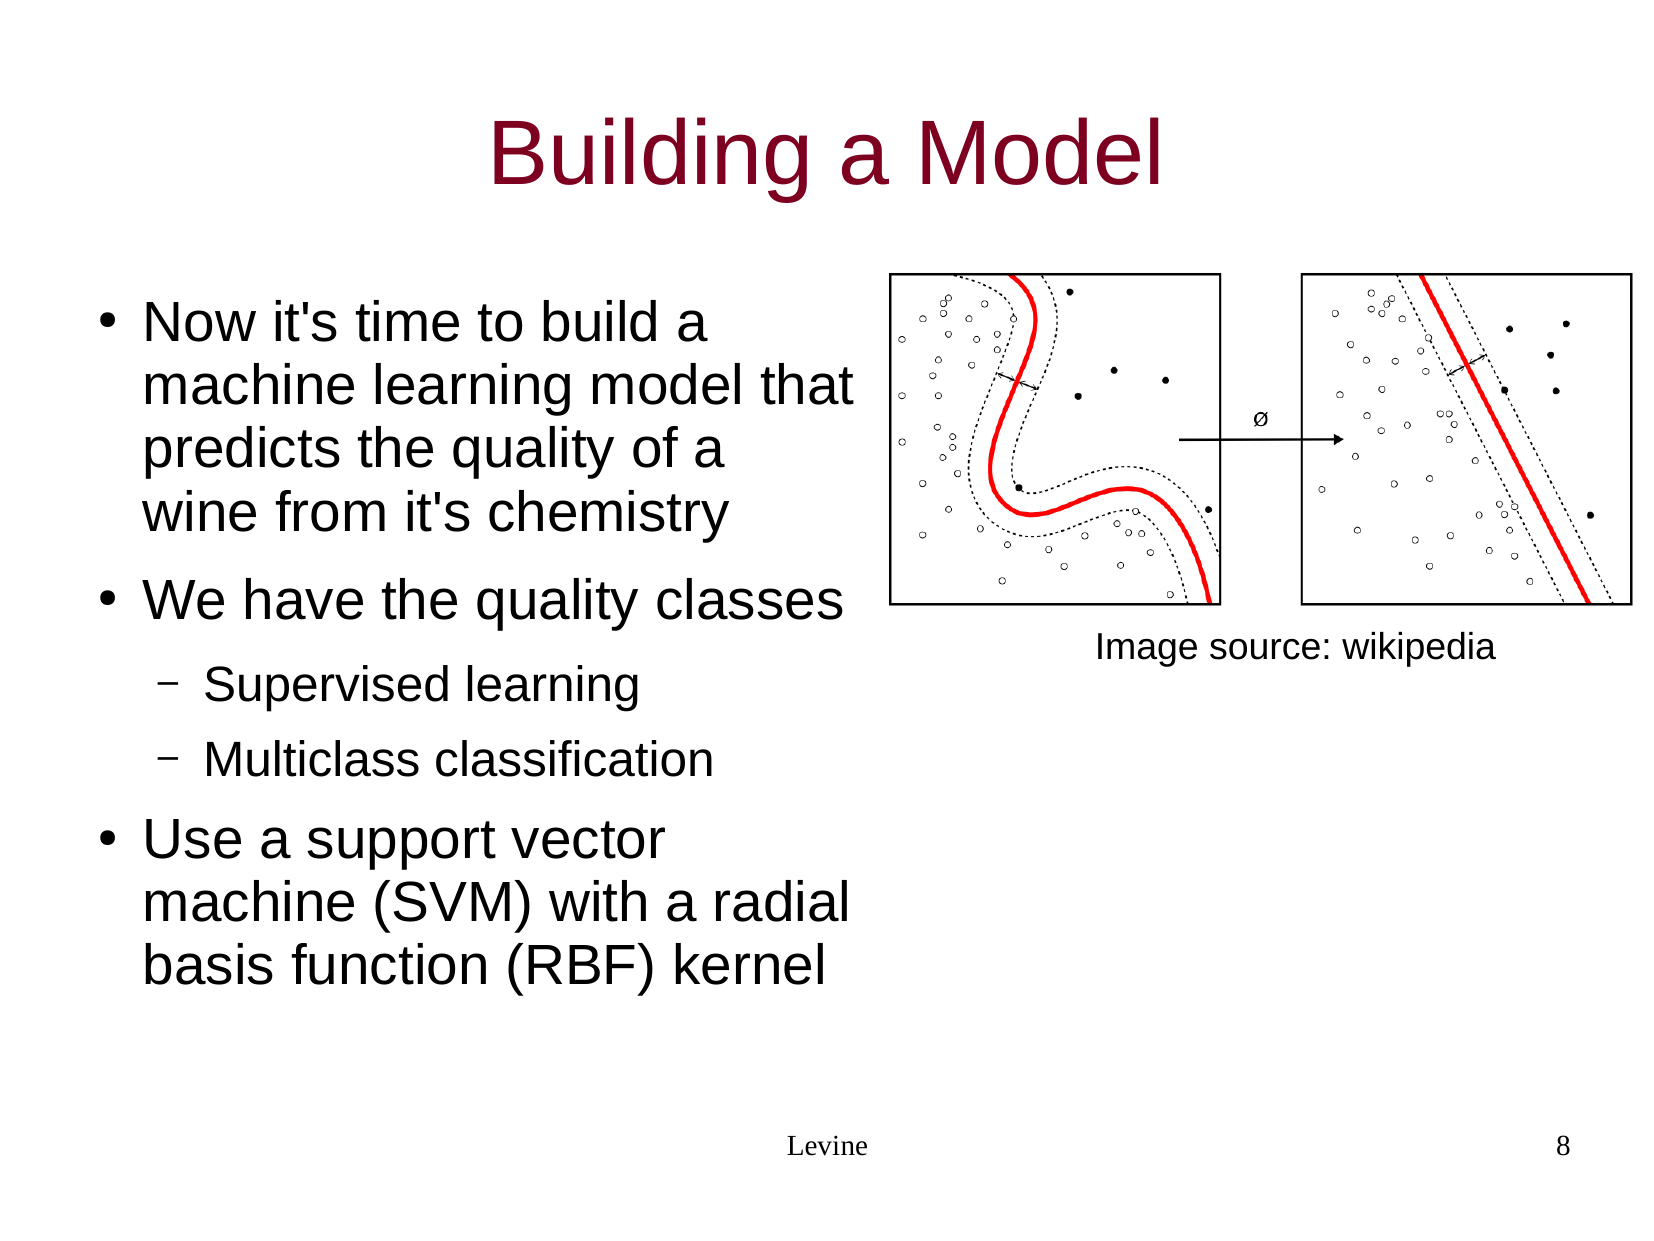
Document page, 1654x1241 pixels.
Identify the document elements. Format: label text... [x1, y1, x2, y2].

text_box Image source: wikipedia [1080, 618, 1511, 676]
picture [885, 269, 1636, 610]
list Now it's time to build a machine learning model that predicts the quality of a wine from it's chemistry We have the quality classes Supervised learning Multiclass classification Use a support vector machine (SVM) with a radial basis function (RBF) kernel [82, 290, 856, 1010]
title Building a Model [82, 49, 1571, 257]
